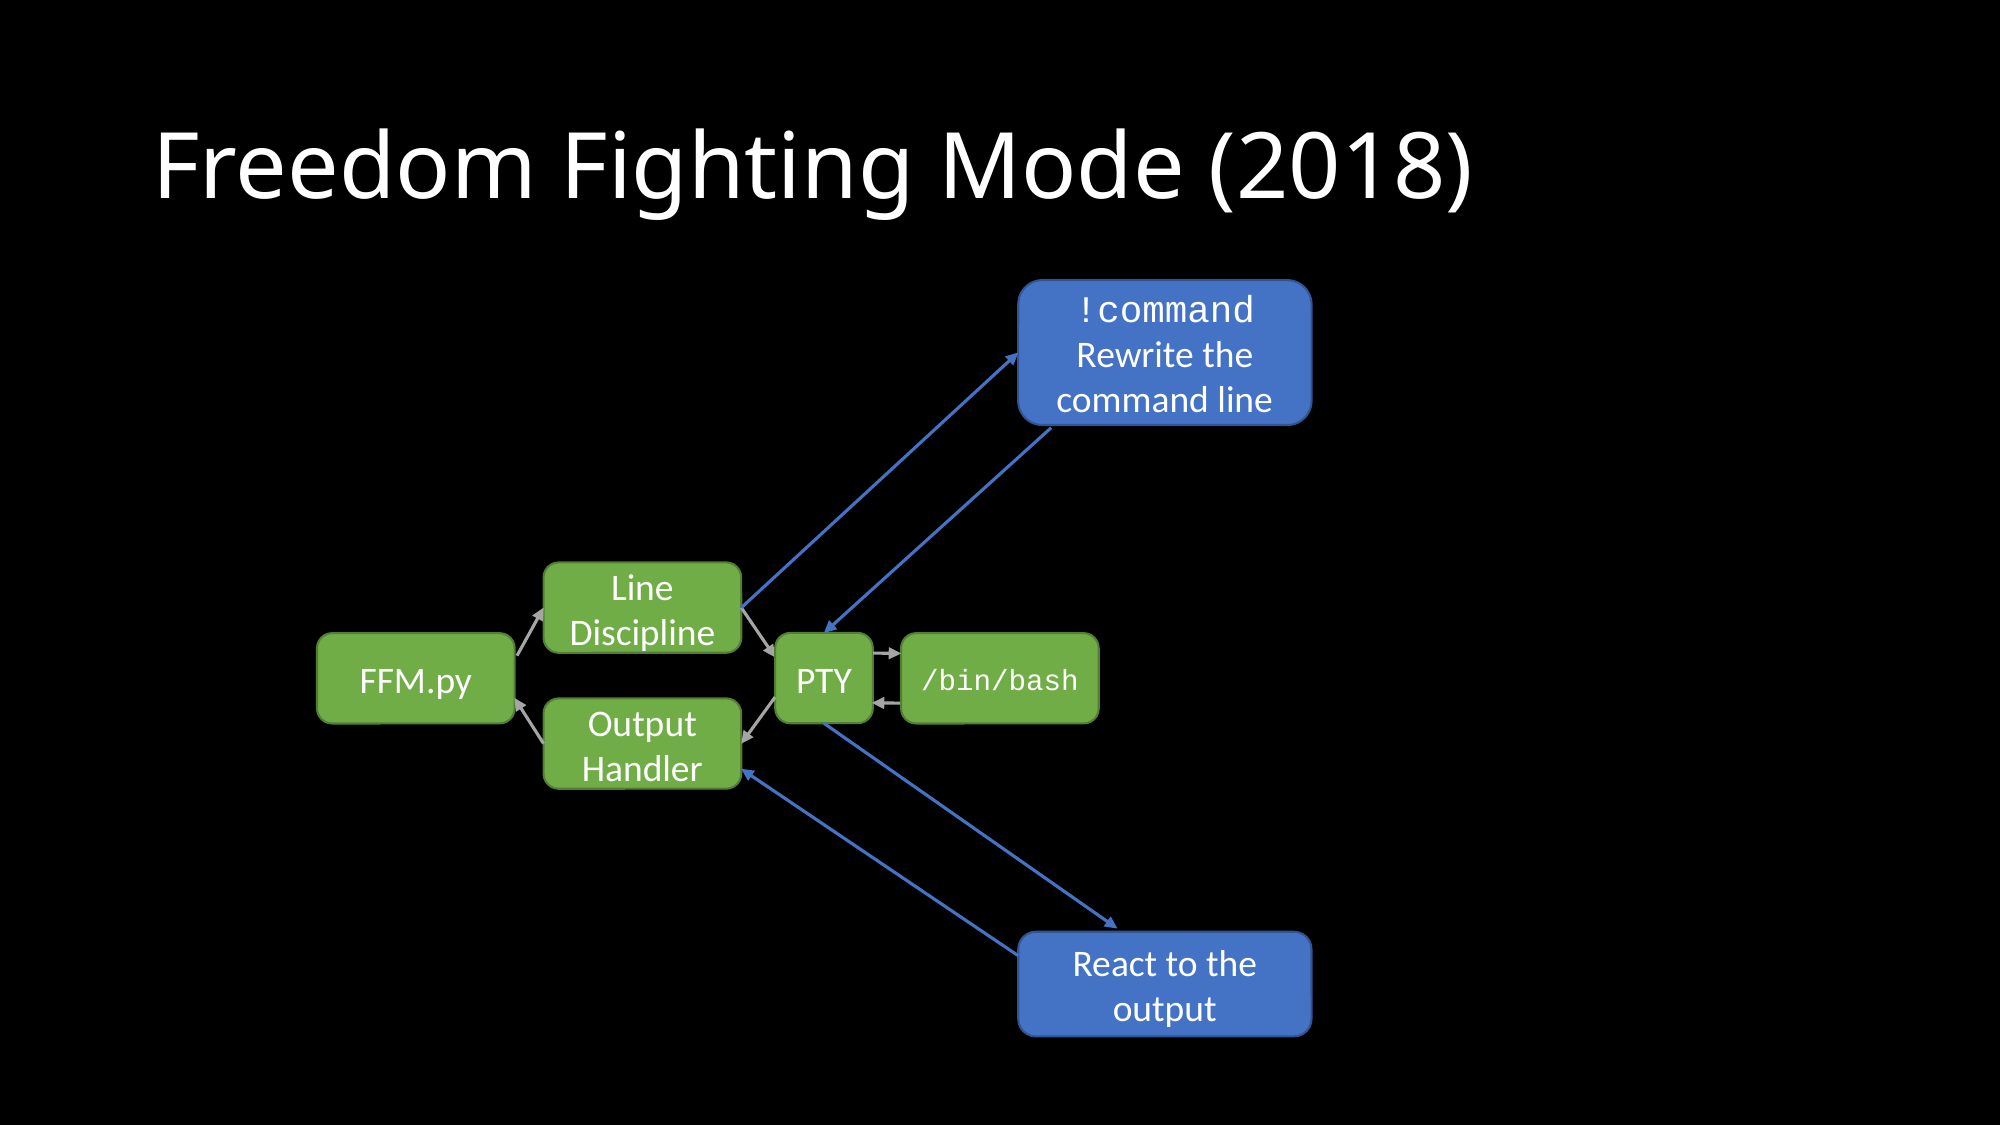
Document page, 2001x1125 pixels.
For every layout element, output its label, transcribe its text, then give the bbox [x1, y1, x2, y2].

text_box Line Discipline [543, 562, 742, 653]
title Freedom Fighting Mode (2018) [137, 59, 1863, 278]
text_box /bin/bash [901, 633, 1099, 724]
text_box Output Handler [543, 698, 742, 789]
text_box React to the output [1018, 931, 1312, 1037]
text_box PTY [775, 632, 873, 724]
text_box FFM.py [317, 633, 515, 724]
text_box !command Rewrite the command line [1018, 280, 1312, 426]
